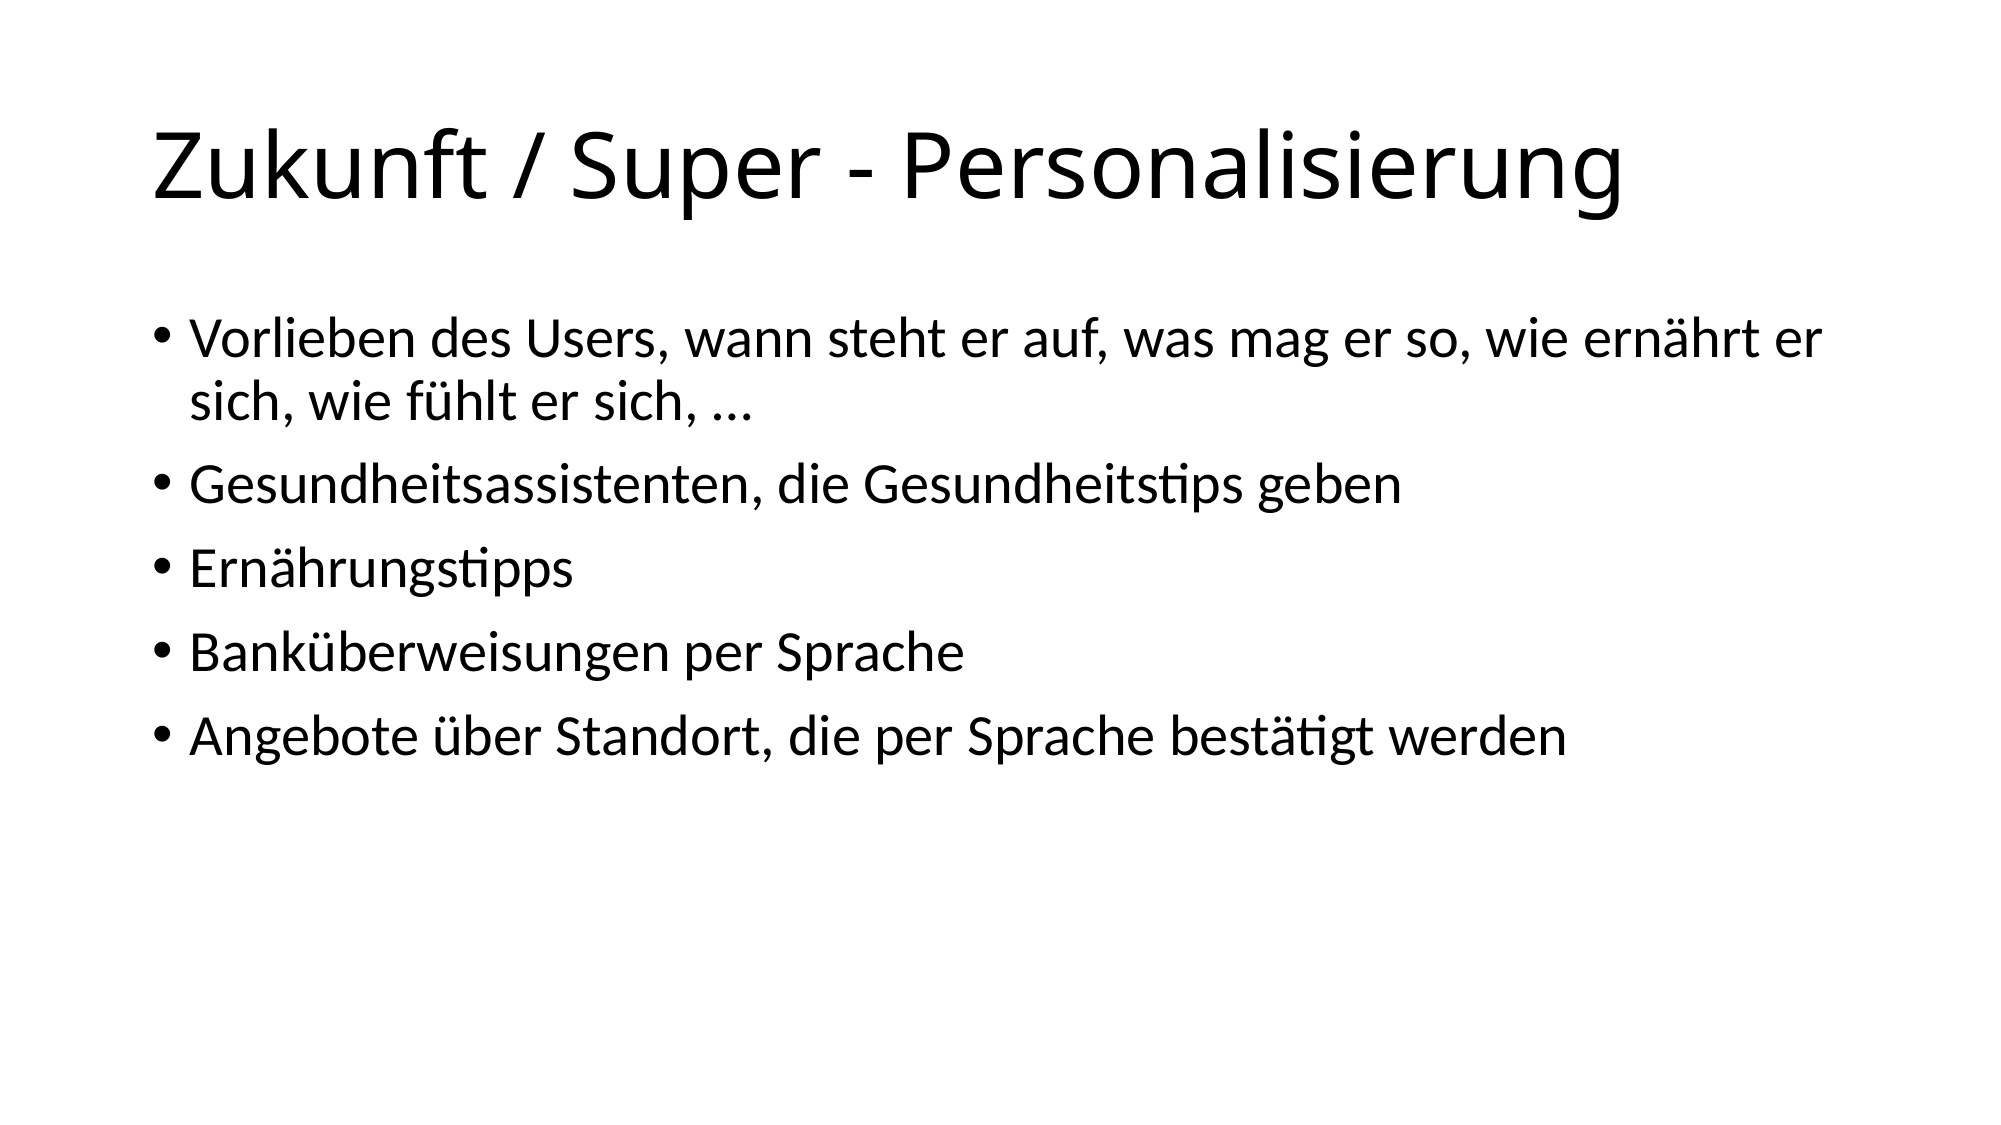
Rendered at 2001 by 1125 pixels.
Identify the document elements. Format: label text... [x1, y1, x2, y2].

list Vorlieben des Users, wann steht er auf, was mag er so, wie ernährt er sich, wie fühlt er sich, … Gesundheitsassistenten, die Gesundheitstips geben Ernährungstipps Banküberweisungen per Sprache Angebote über Standort, die per Sprache bestätigt werden [137, 299, 1863, 1014]
title Zukunft / Super - Personalisierung [137, 59, 1863, 278]
